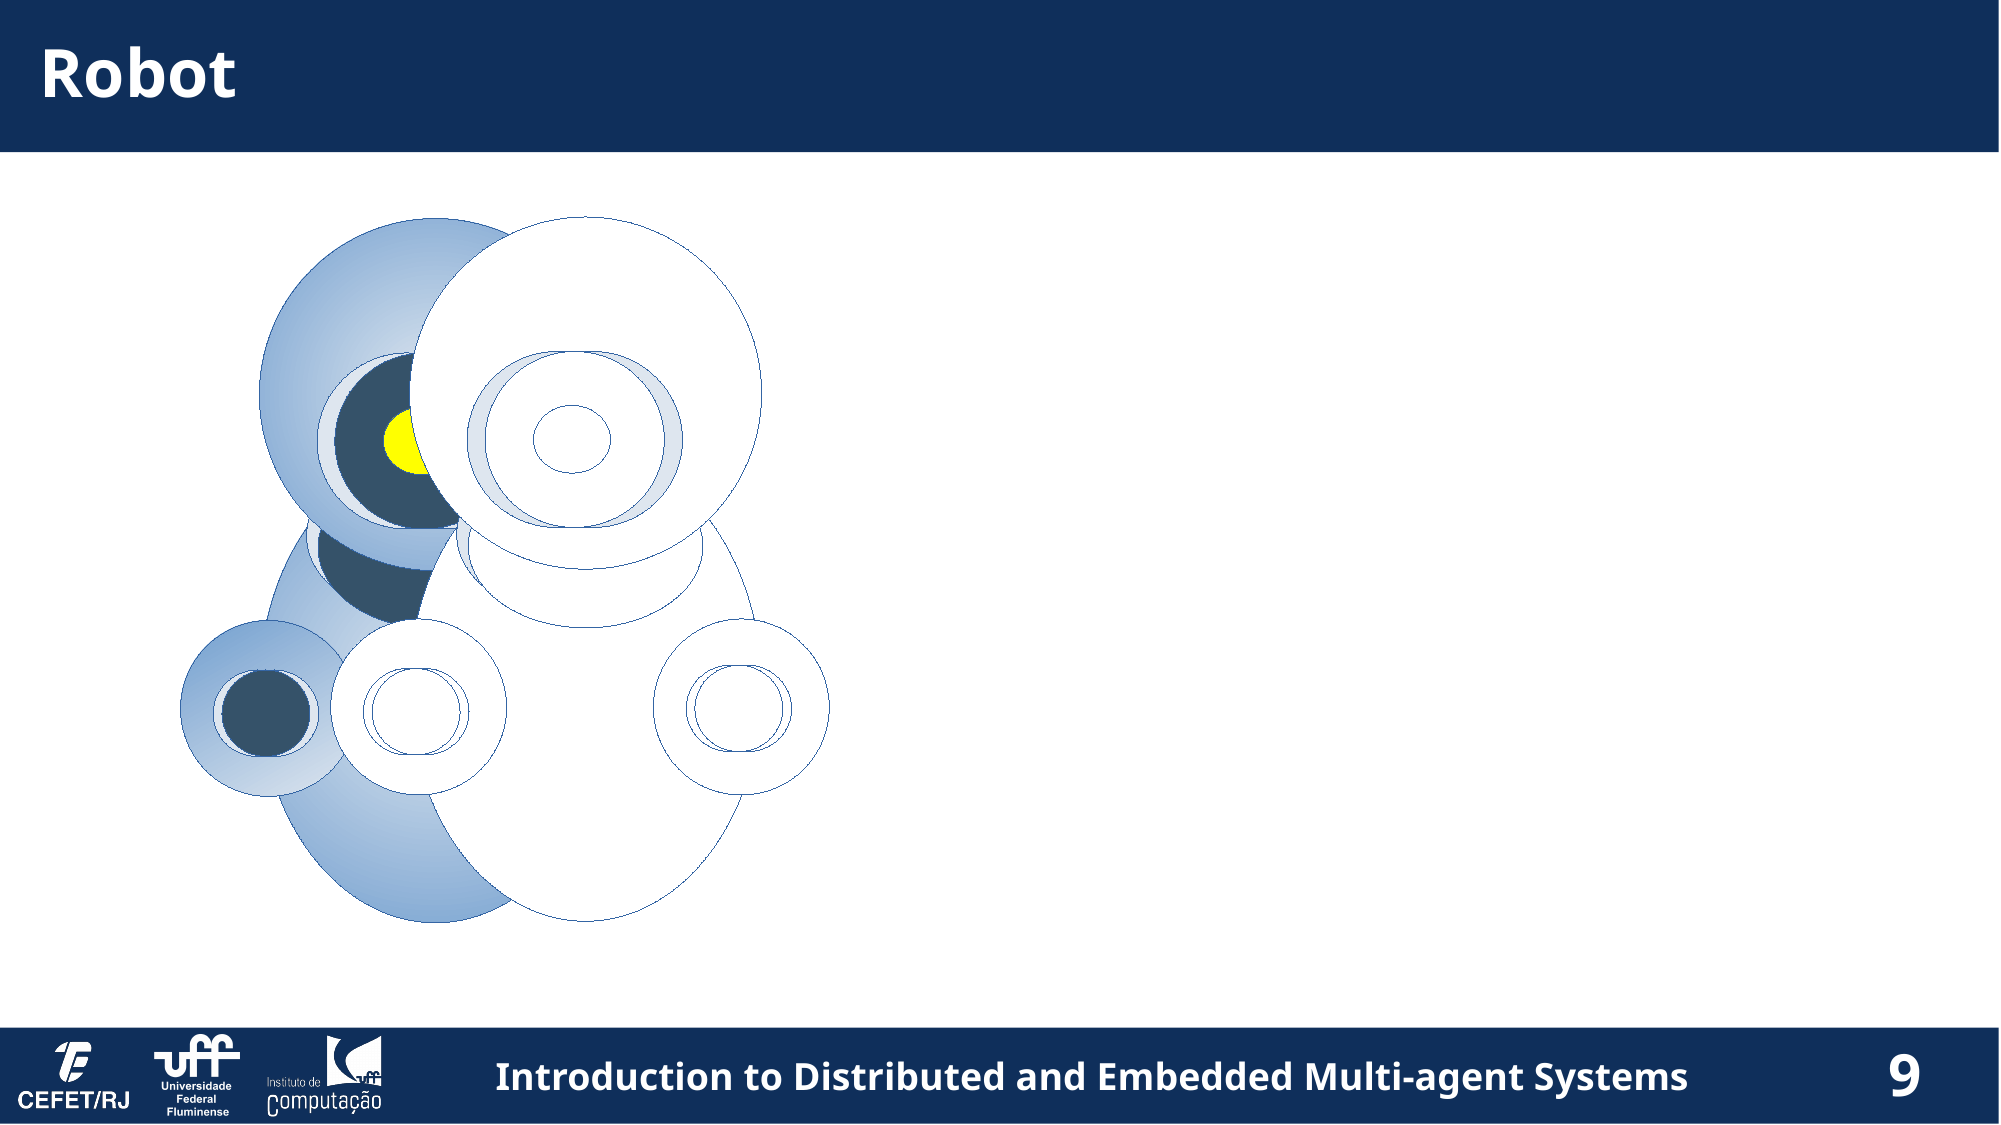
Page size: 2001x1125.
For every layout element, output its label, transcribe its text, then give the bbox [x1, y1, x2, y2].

picture [18, 1021, 129, 1125]
picture [265, 1033, 383, 1117]
picture [153, 1033, 241, 1121]
text_box Robot [25, 23, 1999, 119]
text_box [180, 216, 830, 923]
